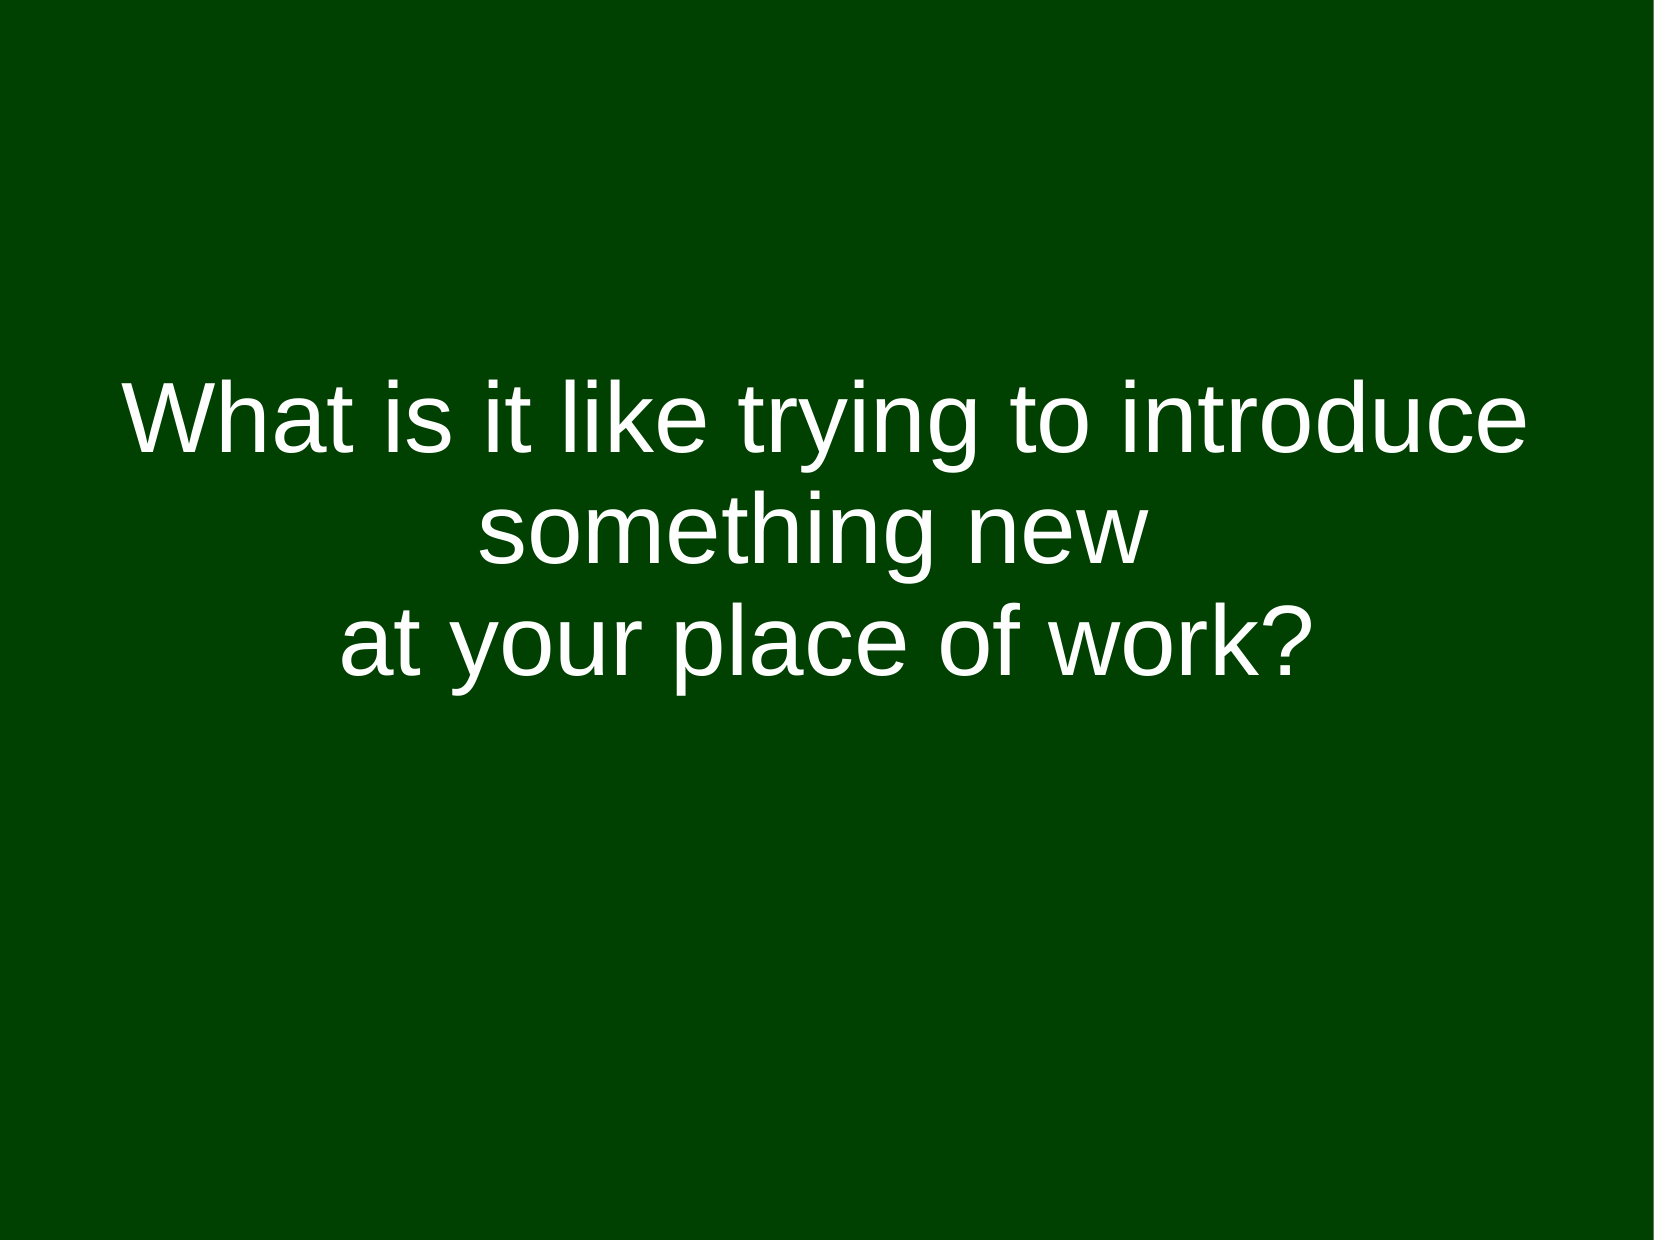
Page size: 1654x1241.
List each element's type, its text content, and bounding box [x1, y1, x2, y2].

subtitle What is it like trying to introduce something new at your place of work? [82, 49, 1571, 1010]
